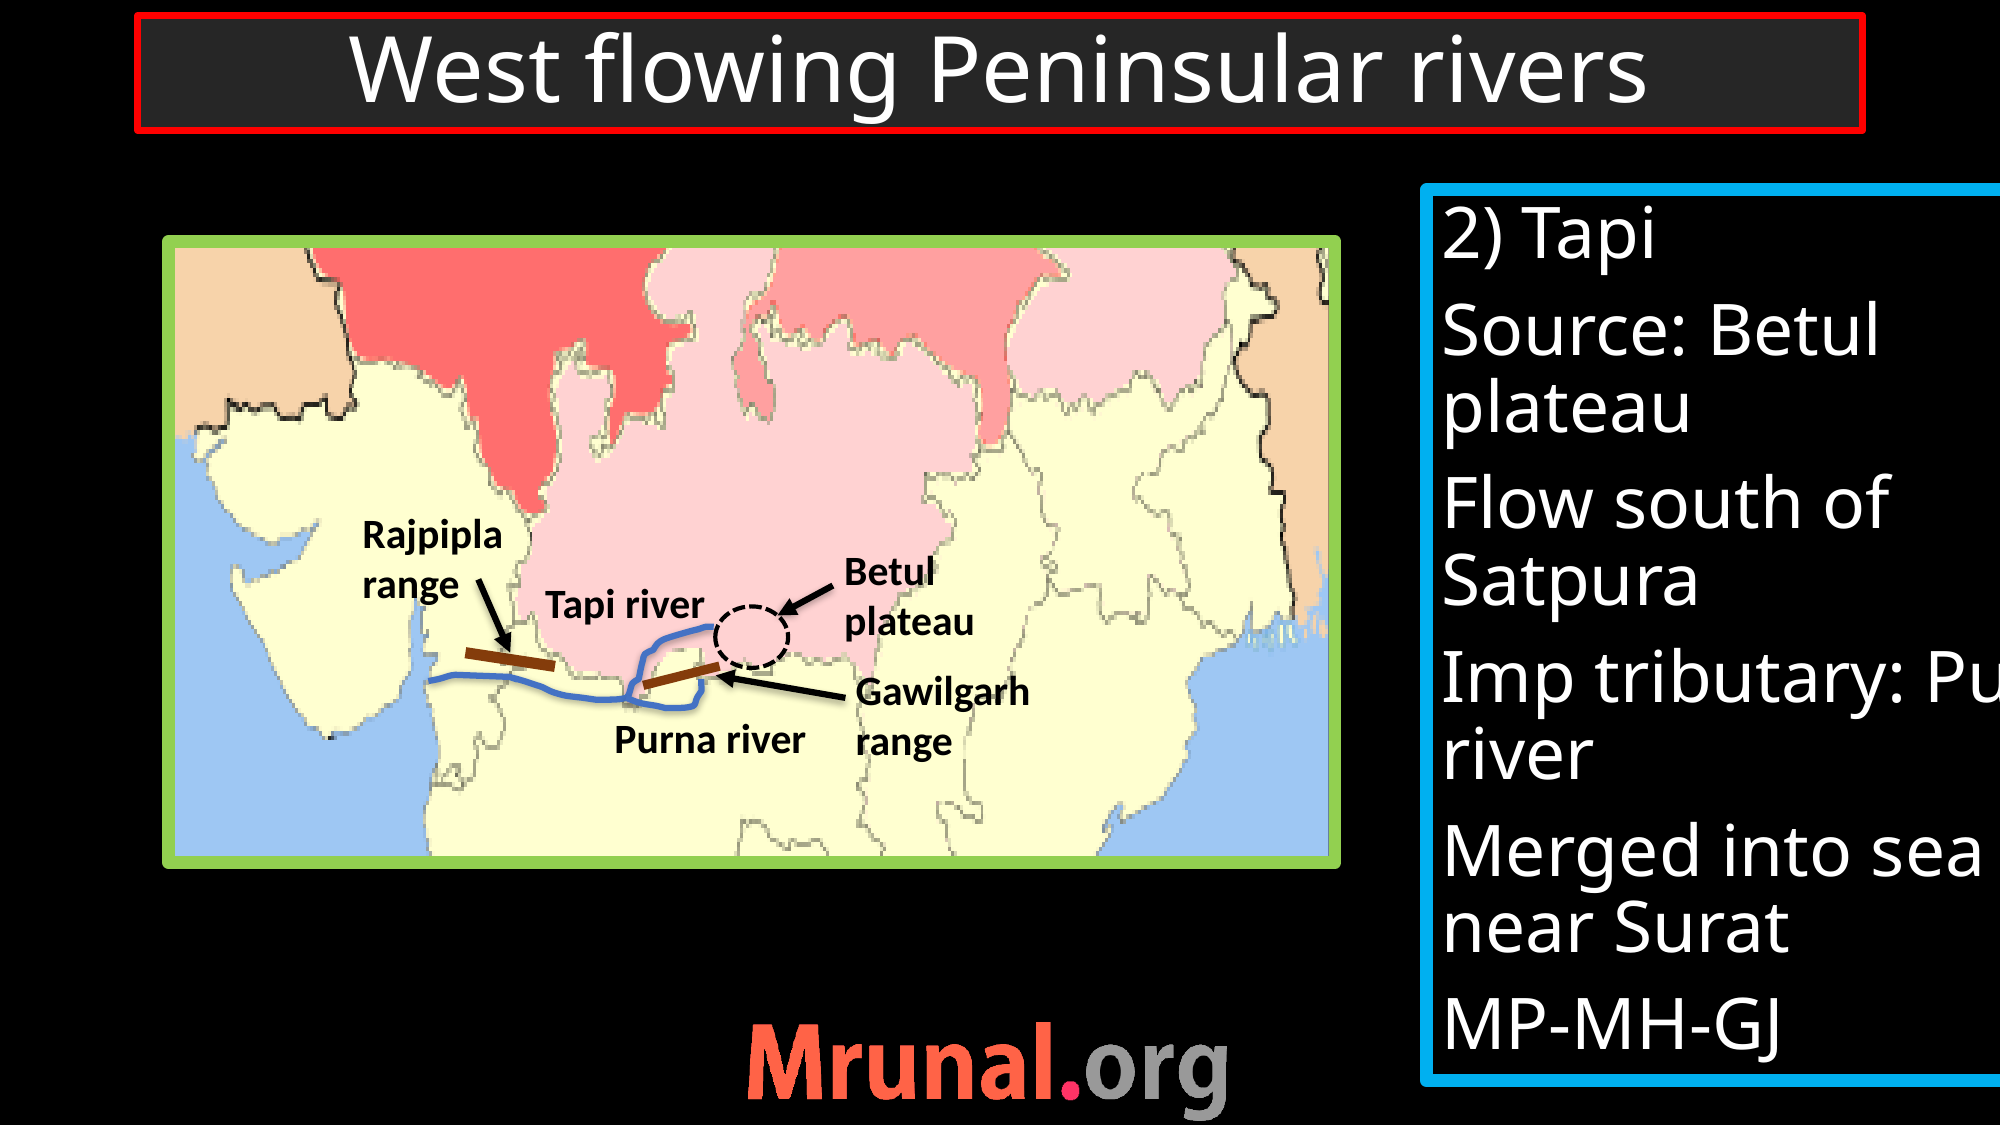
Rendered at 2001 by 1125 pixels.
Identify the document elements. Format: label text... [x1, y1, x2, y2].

text_box Rajpipla range [347, 499, 576, 615]
text_box Gawilgarh range [840, 656, 1069, 771]
text_box Purna river [599, 704, 828, 769]
picture [741, 1005, 1230, 1125]
list 2) Tapi Source: Betul plateau Flow south of Satpura Imp tributary: Purna river Merged into sea near Surat MP-MH-GJ [1426, 189, 2000, 1081]
picture [174, 247, 1329, 857]
title West flowing Peninsular rivers [137, 15, 1863, 131]
text_box [642, 661, 721, 690]
text_box Tapi river [530, 569, 759, 635]
text_box Betul plateau [829, 536, 1058, 652]
text_box [464, 647, 556, 672]
